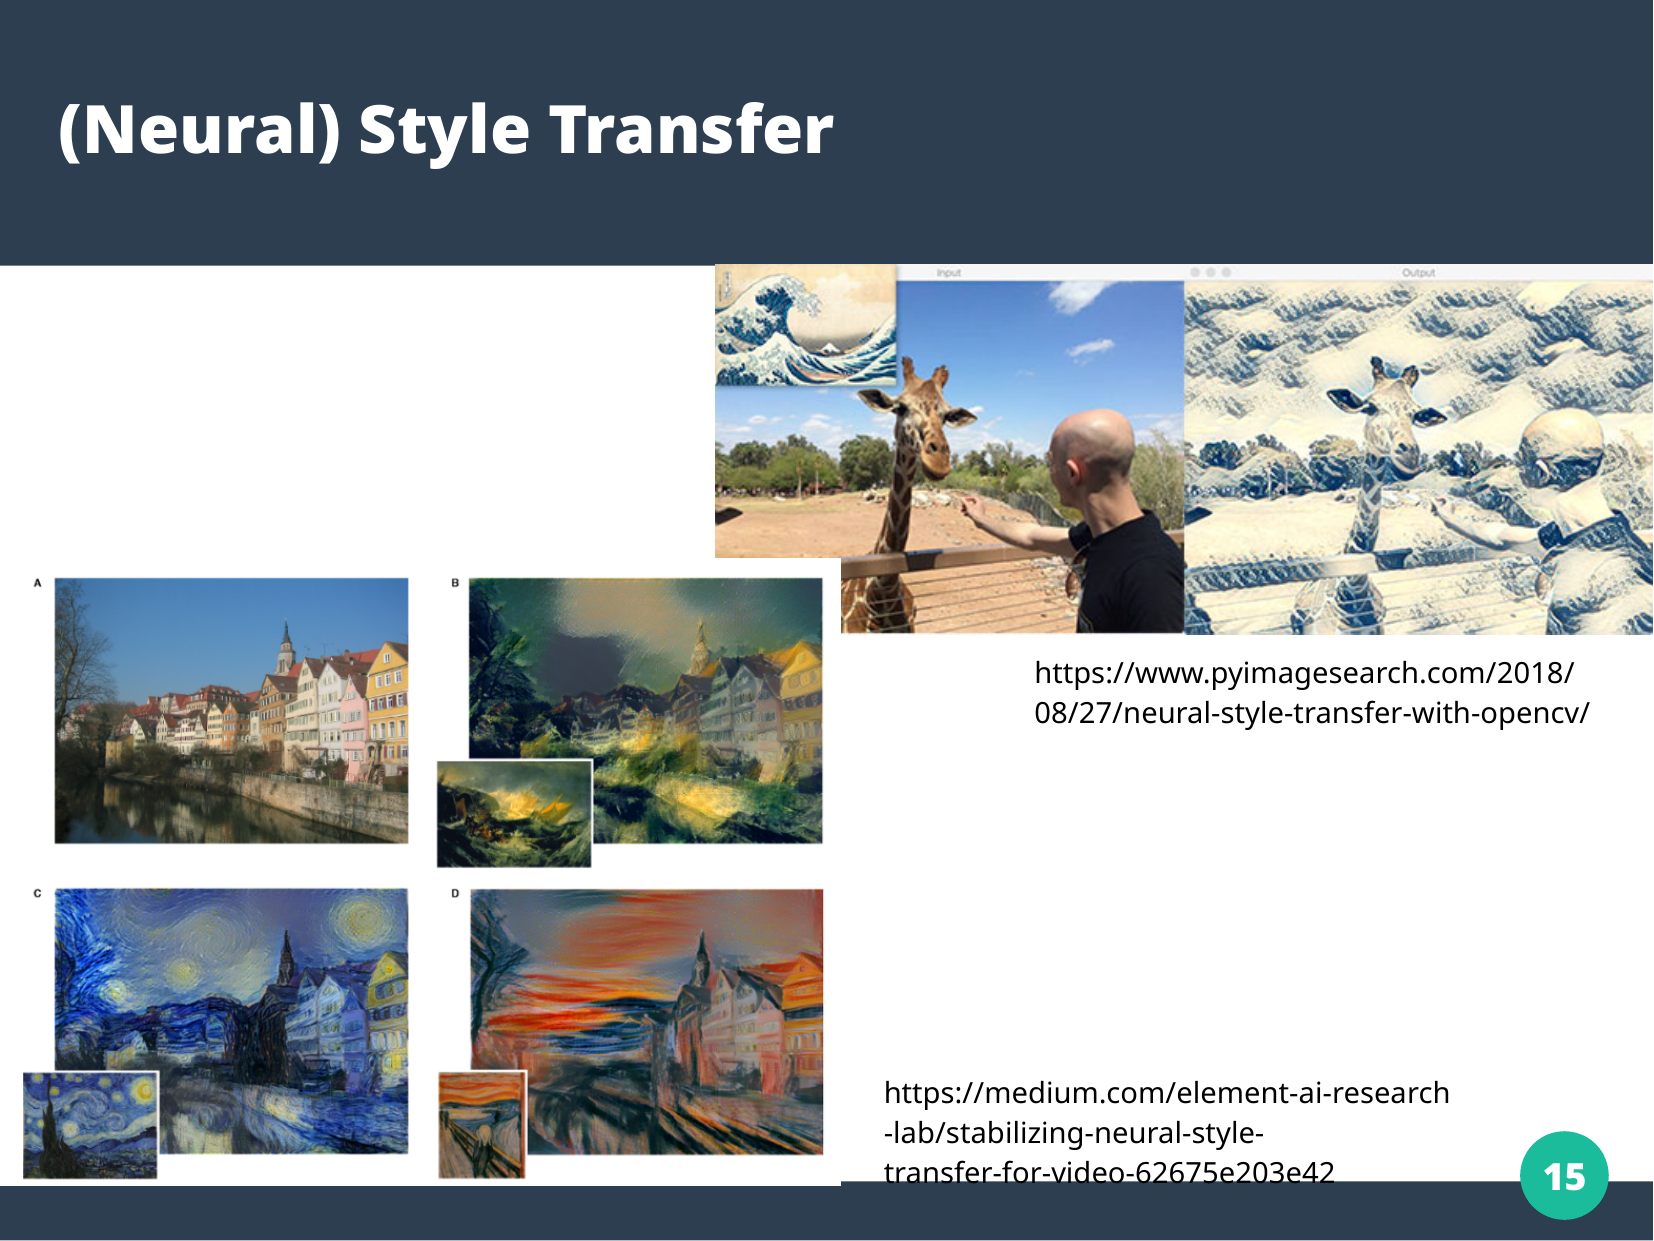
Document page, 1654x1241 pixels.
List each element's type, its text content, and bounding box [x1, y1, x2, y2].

text_box https://www.pyimagesearch.com/2018/ 08/27/neural-style-transfer-with-opencv/ [1019, 645, 1641, 729]
text_box https://medium.com/element-ai-research -lab/stabilizing-neural-style- transfer-for-video-62675e203e42 [869, 1065, 1500, 1183]
picture [0, 264, 1653, 1186]
title (Neural) Style Transfer [58, 49, 1594, 207]
